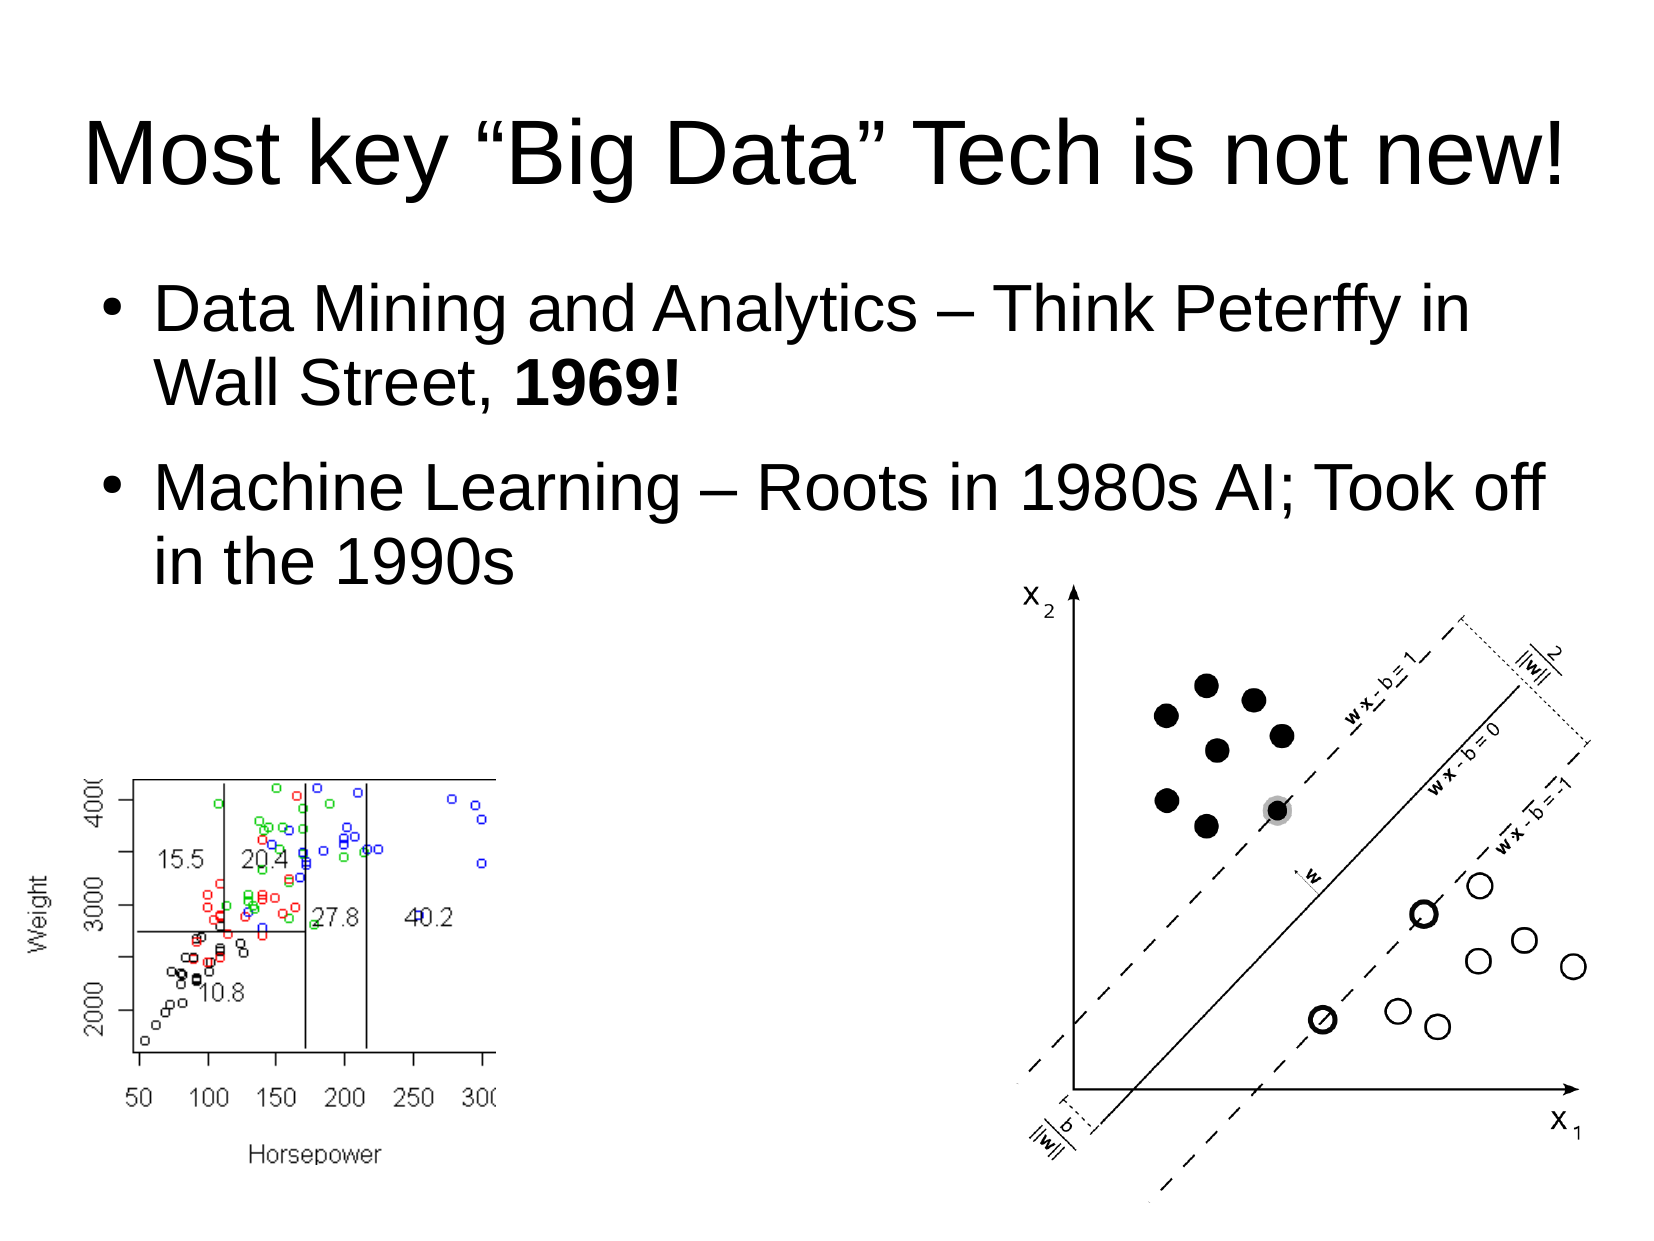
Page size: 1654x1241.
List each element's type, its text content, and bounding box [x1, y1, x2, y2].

picture [1016, 584, 1591, 1204]
list Data Mining and Analytics – Think Peterffy in Wall Street, 1969! Machine Learning – Roots in 1980s AI; Took off in the 1990s [82, 166, 1571, 886]
picture [20, 779, 496, 1165]
title Most key “Big Data” Tech is not new! [82, 49, 1571, 166]
